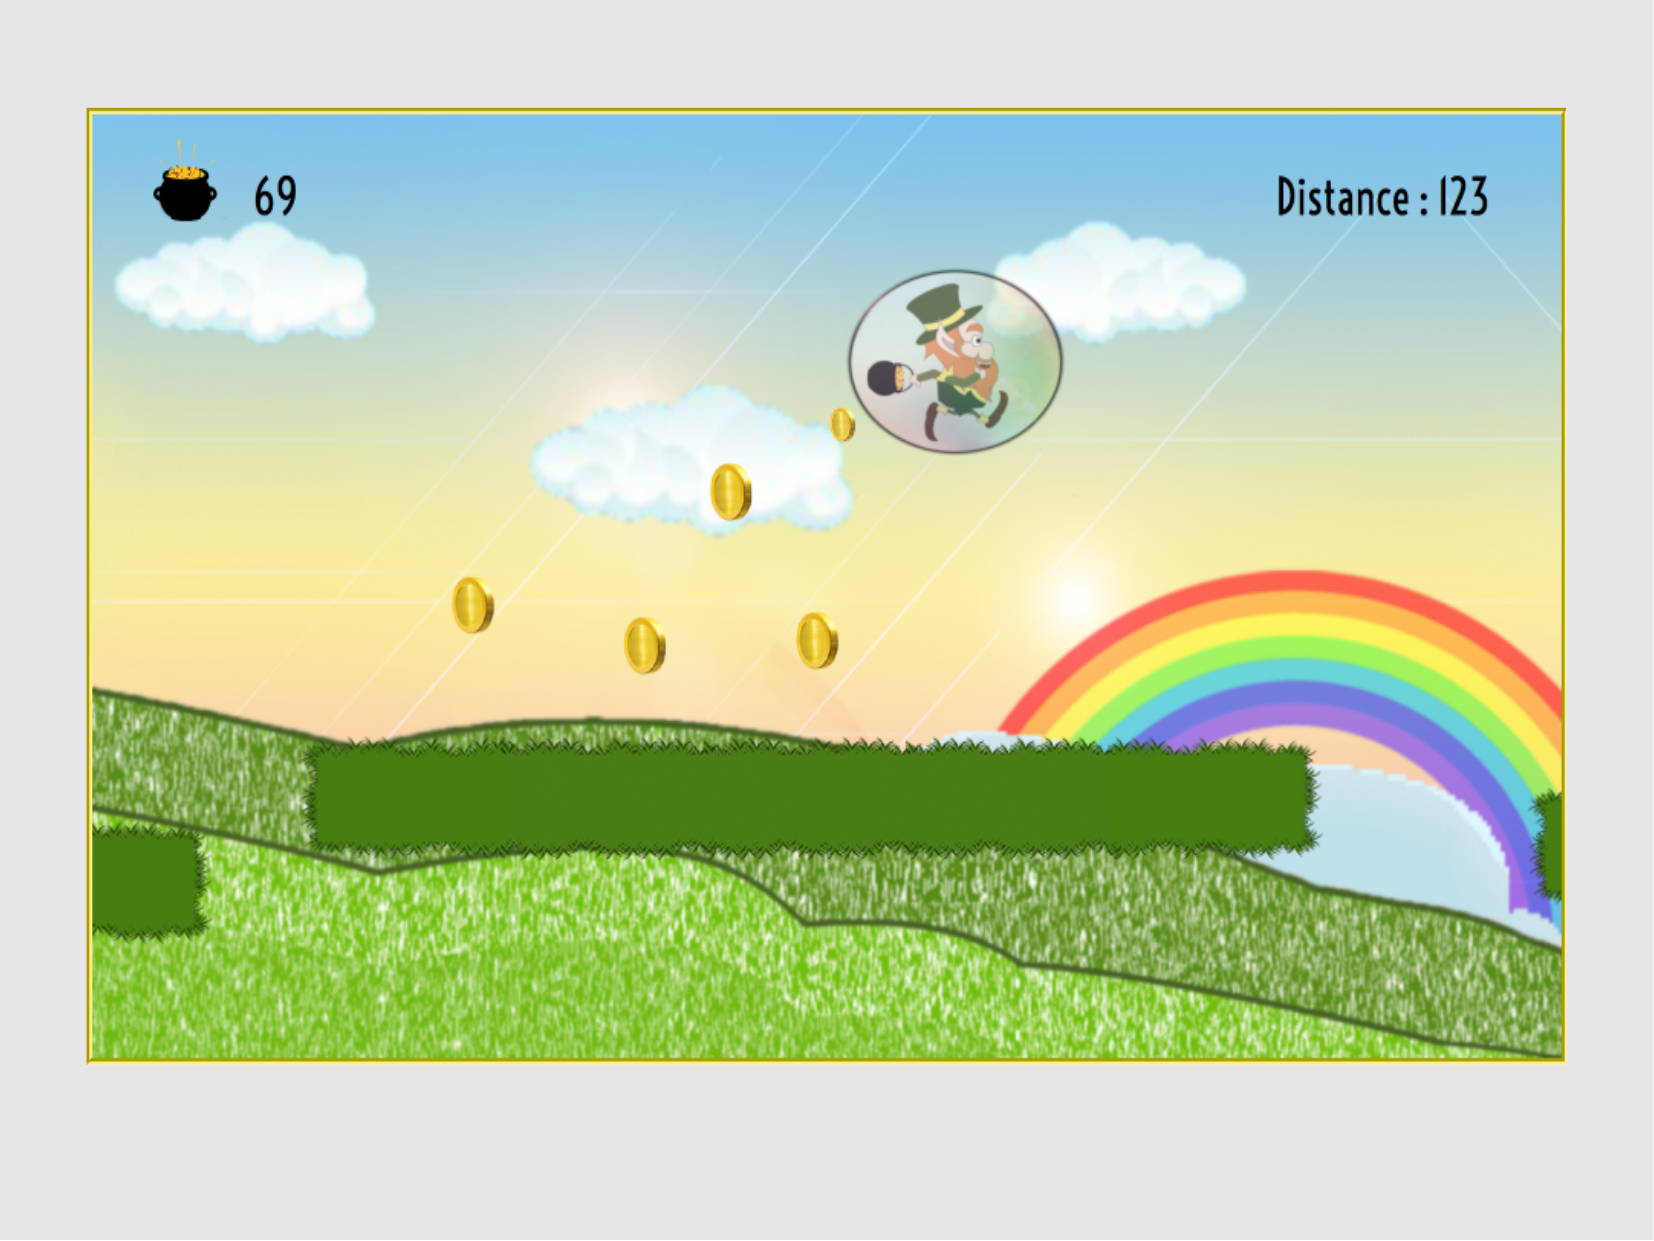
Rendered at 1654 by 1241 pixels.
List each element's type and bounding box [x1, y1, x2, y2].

picture [0, 31, 1654, 1109]
